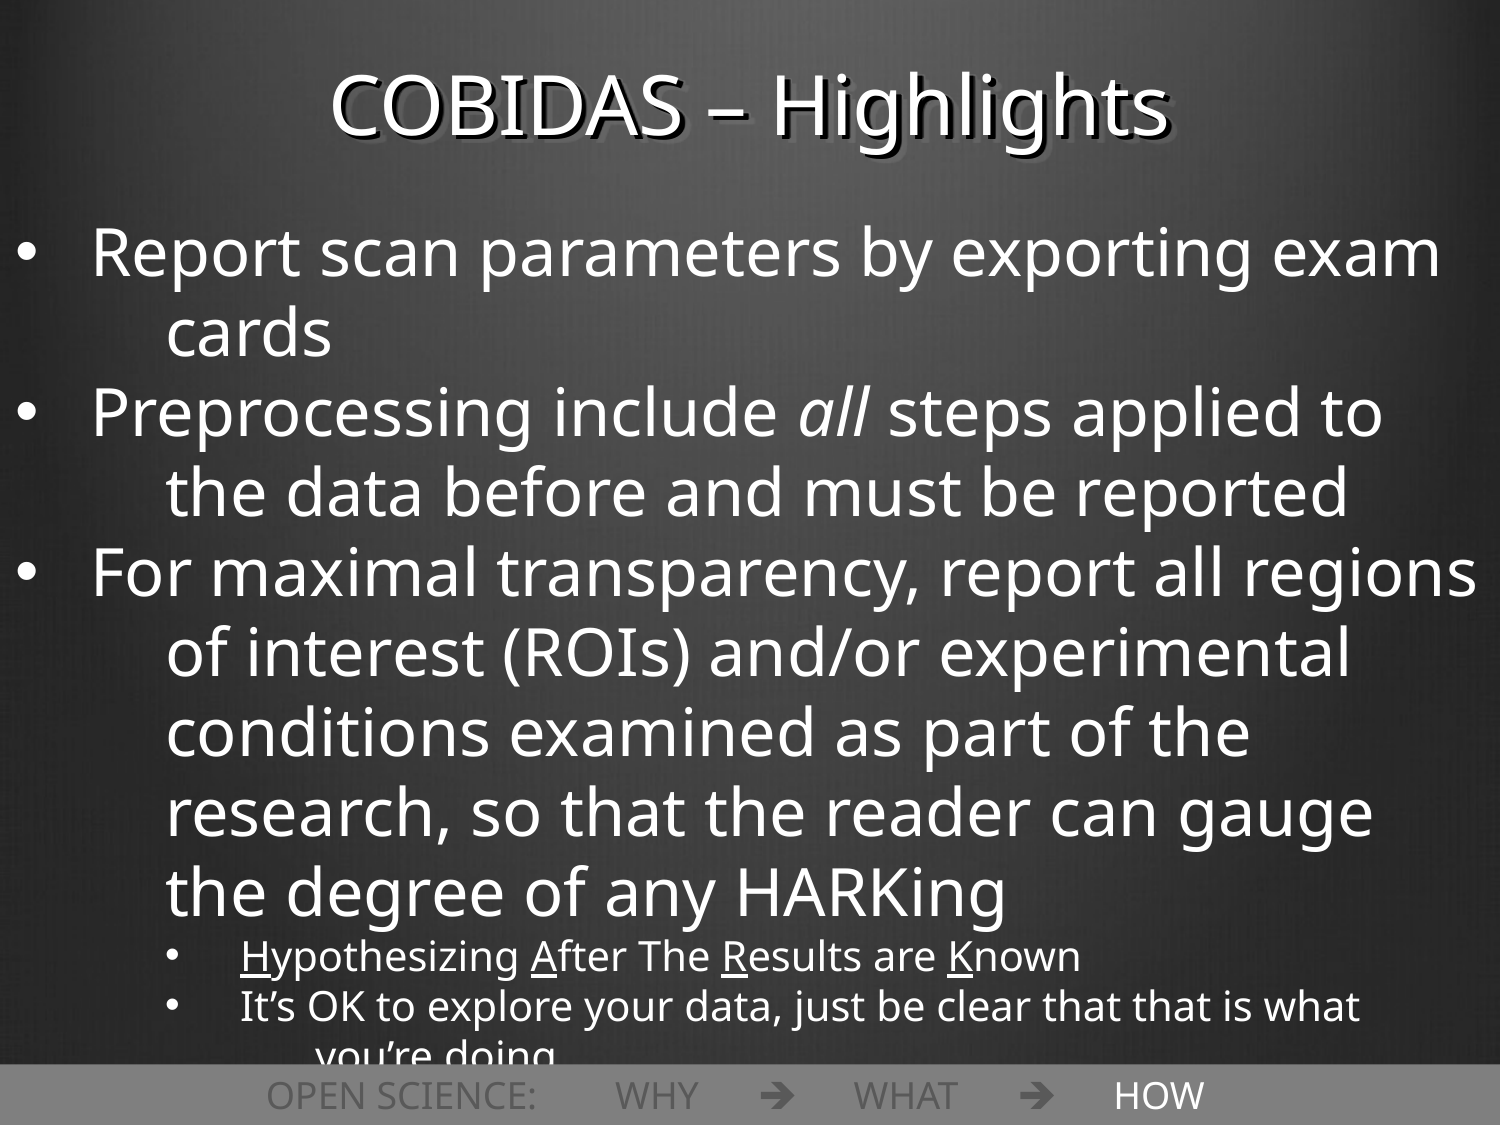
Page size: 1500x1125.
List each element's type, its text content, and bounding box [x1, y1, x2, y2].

text_box Report scan parameters by exporting exam cards Preprocessing include all steps applied to the data before and must be reported For maximal transparency, report all regions of interest (ROIs) and/or experimental conditions examined as part of the research, so that the reader can gauge the degree of any HARKing Hypothesizing After The Results are Known It’s OK to explore your data, just be clear that that is what you’re doing [0, 202, 1500, 1064]
title COBIDAS – Highlights [0, 0, 1500, 202]
text_box OPEN SCIENCE: WHY  WHAT  HOW [0, 1064, 1500, 1125]
